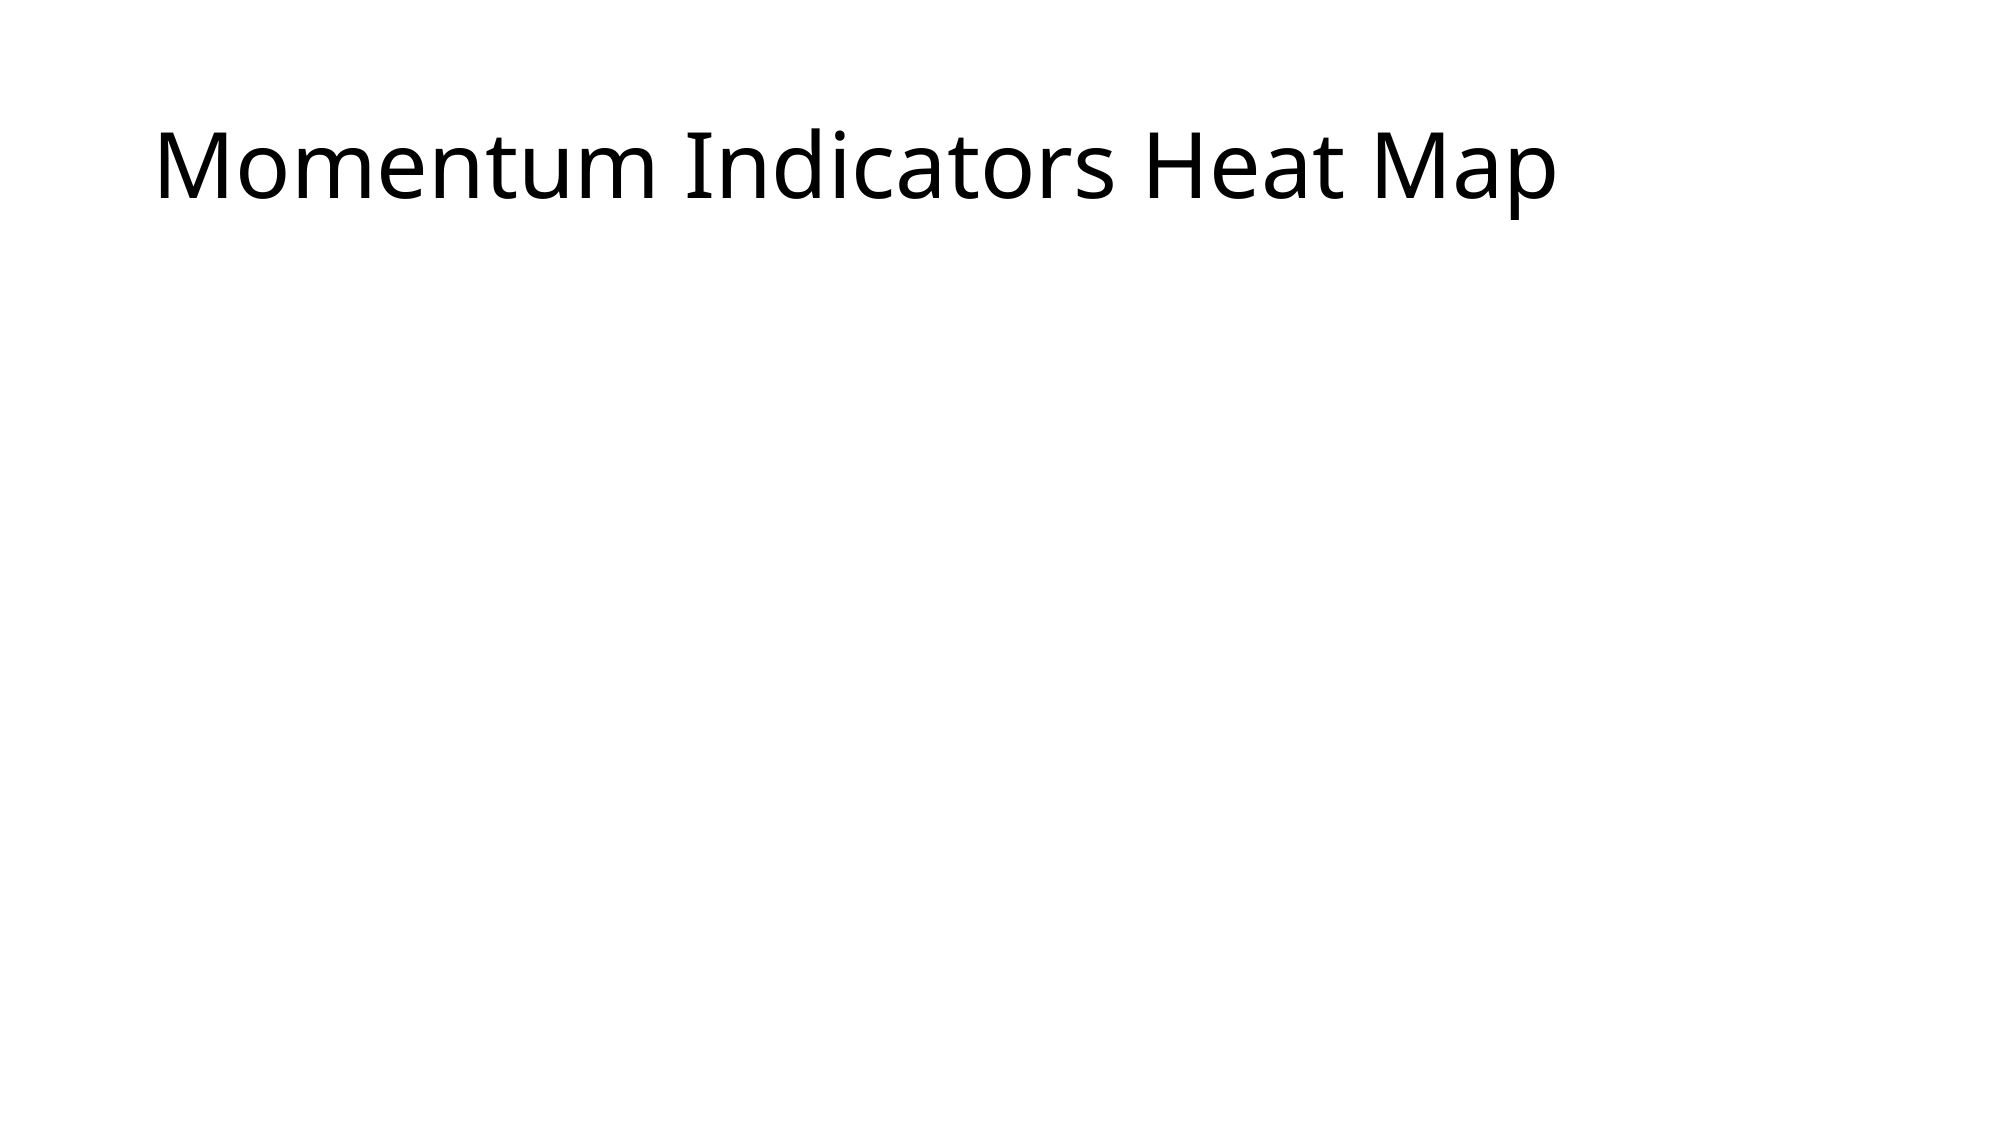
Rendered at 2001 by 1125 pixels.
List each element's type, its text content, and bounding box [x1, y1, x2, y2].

title Momentum Indicators Heat Map [137, 59, 1863, 278]
